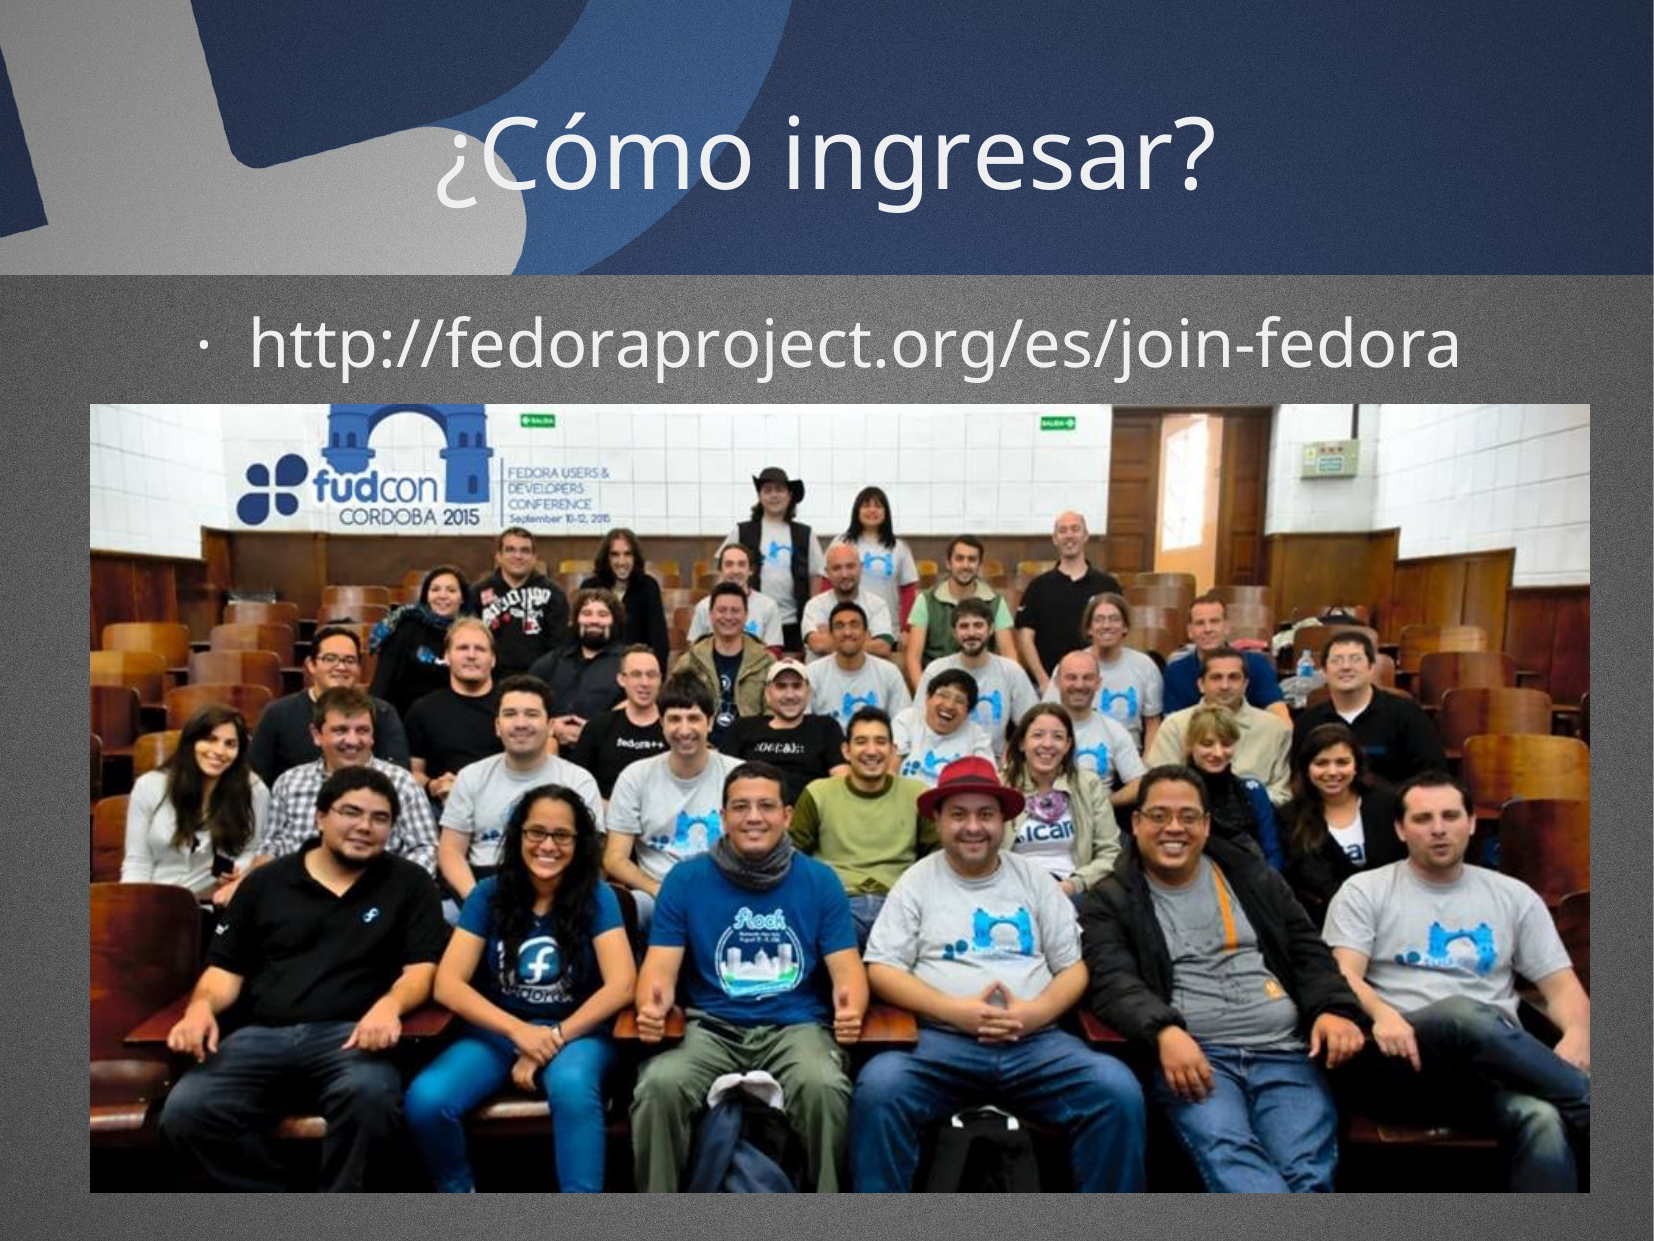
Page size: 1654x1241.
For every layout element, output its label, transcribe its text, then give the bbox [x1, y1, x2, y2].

picture [0, 0, 1654, 1241]
text_box ¿Cómo ingresar? [82, 49, 1571, 257]
text_box http://fedoraproject.org/es/join-fedora [76, 303, 1565, 1123]
